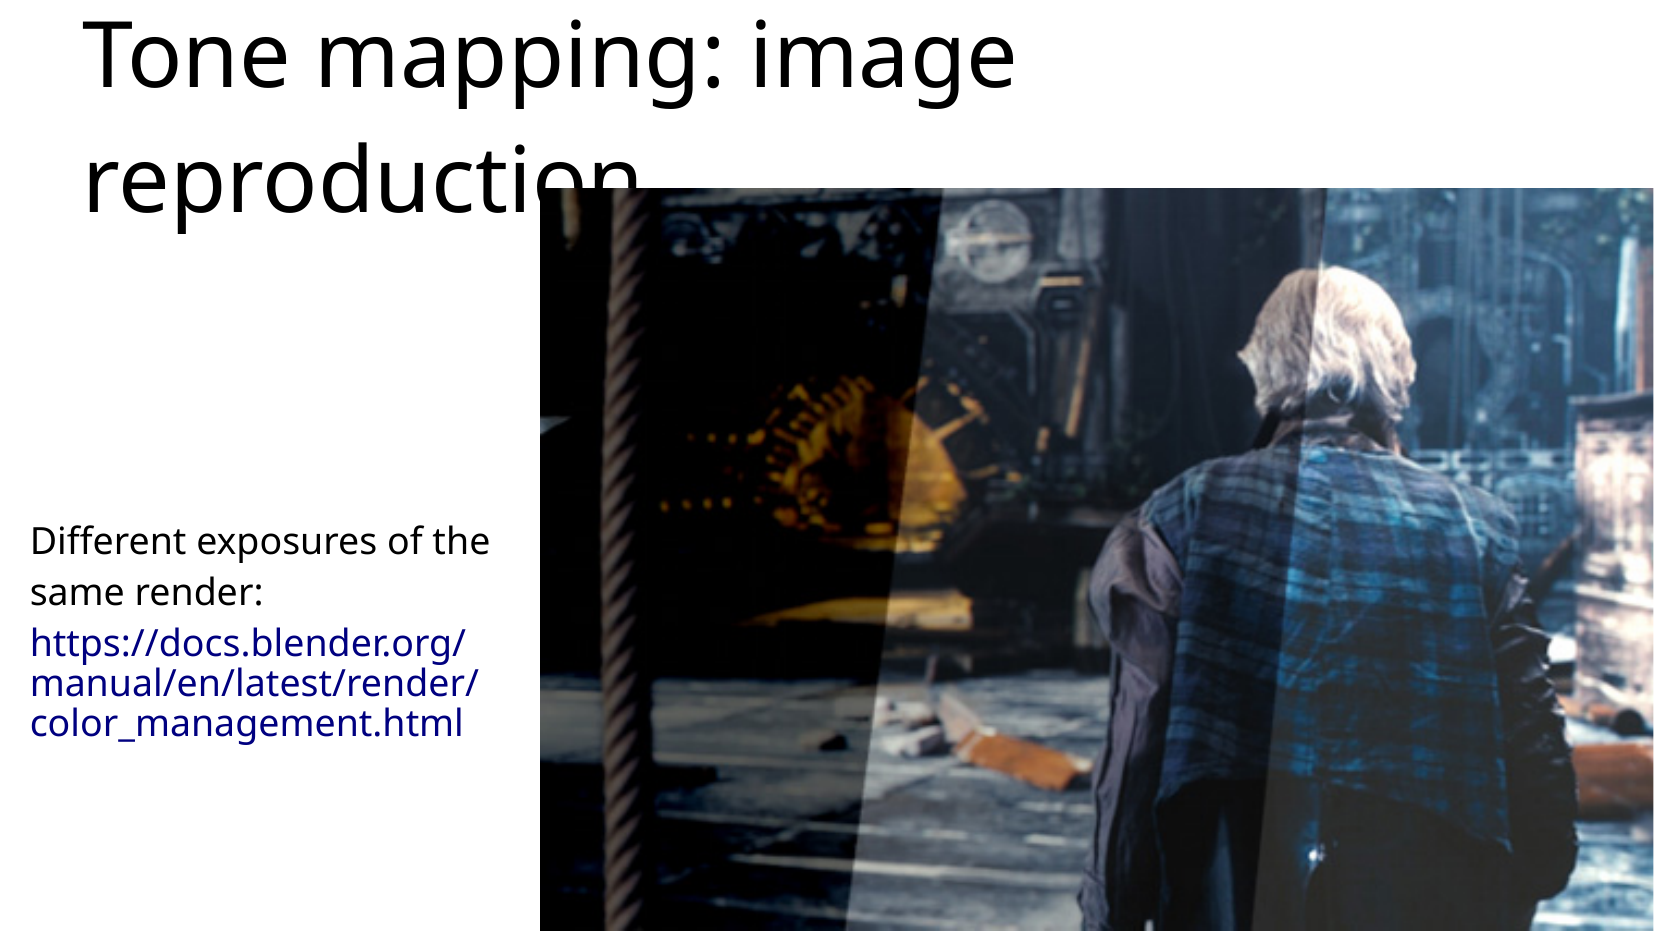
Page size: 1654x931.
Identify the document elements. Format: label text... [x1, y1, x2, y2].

text_box Different exposures of the same render: https://docs.blender.org/manual/en/latest/render/color_management.html [15, 507, 511, 662]
picture [540, 188, 1654, 931]
title Tone mapping: image reproduction [82, 37, 1571, 193]
